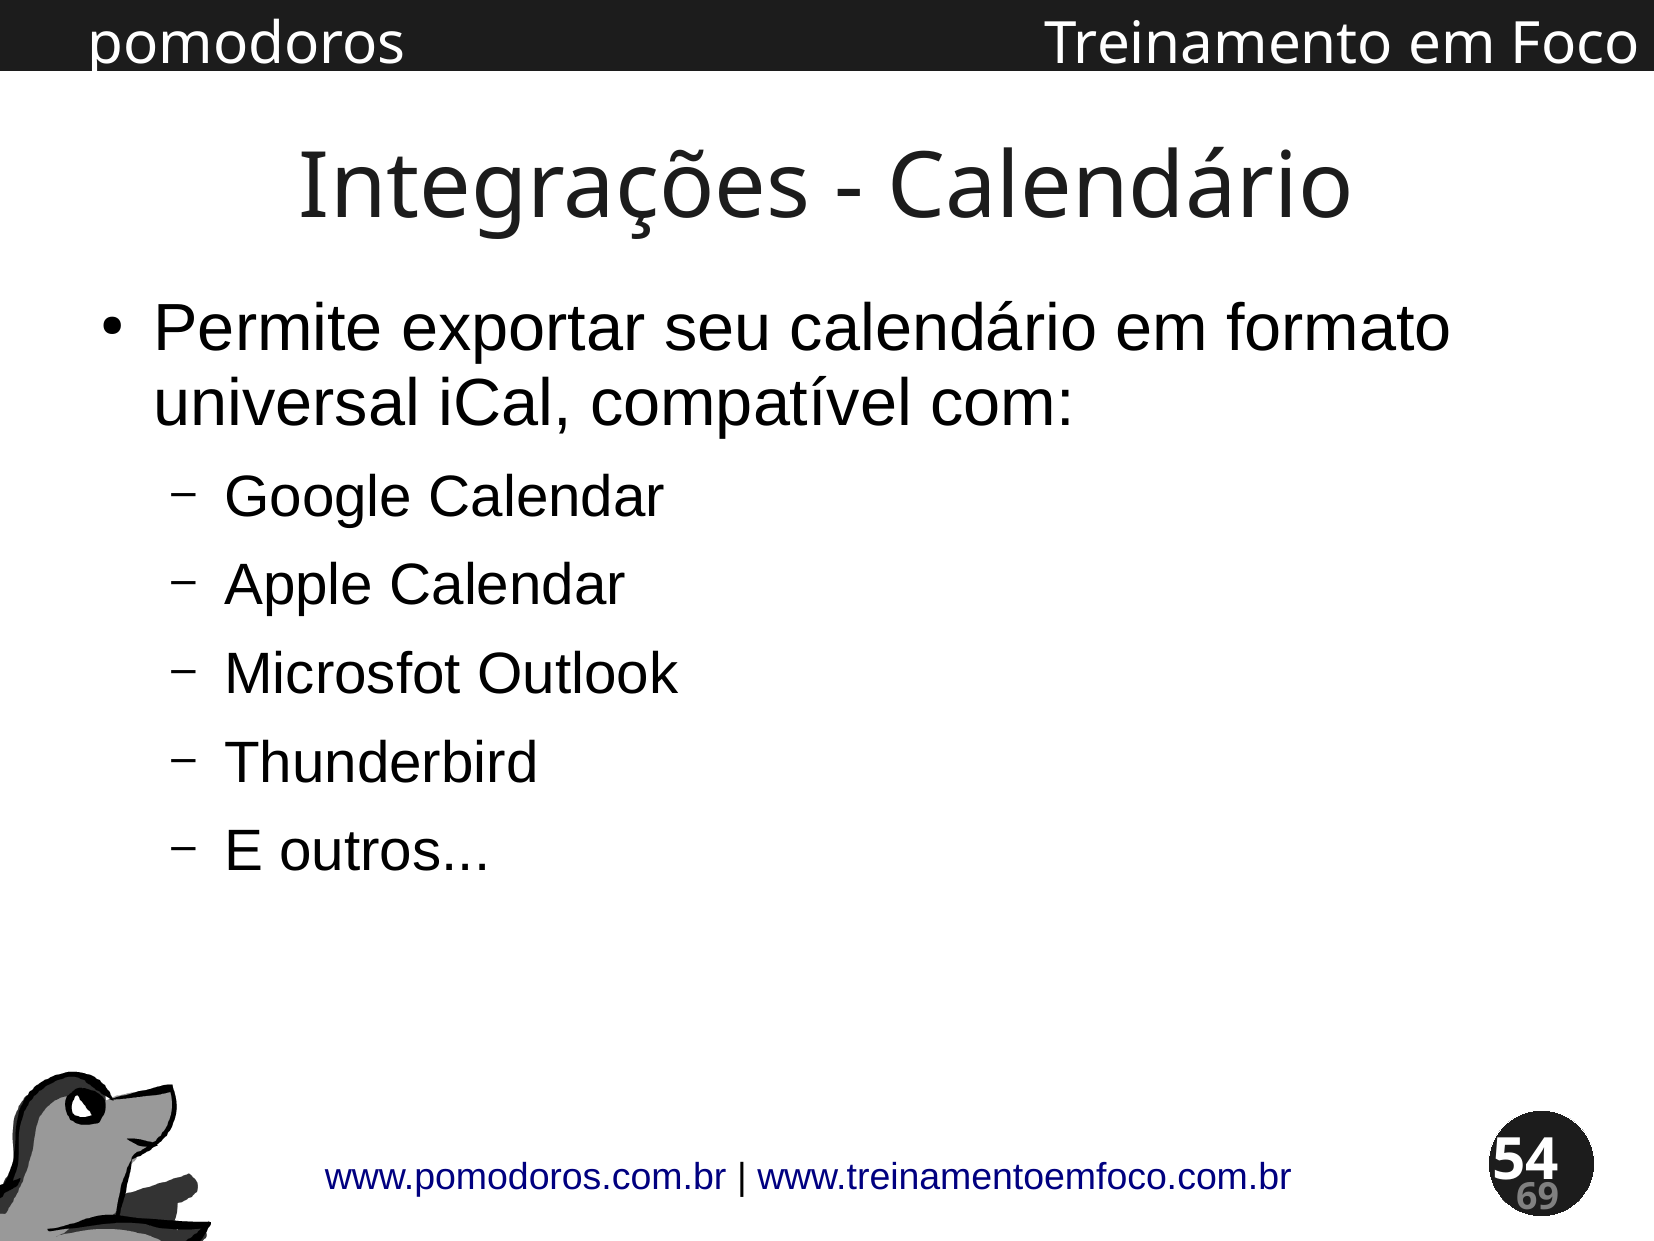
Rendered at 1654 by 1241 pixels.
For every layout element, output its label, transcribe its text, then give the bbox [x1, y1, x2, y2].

list Permite exportar seu calendário em formato universal iCal, compatível com: Google Calendar Apple Calendar Microsfot Outlook Thunderbird E outros... [82, 290, 1571, 1010]
picture [0, 1003, 249, 1241]
title Integrações - Calendário [82, 78, 1571, 287]
